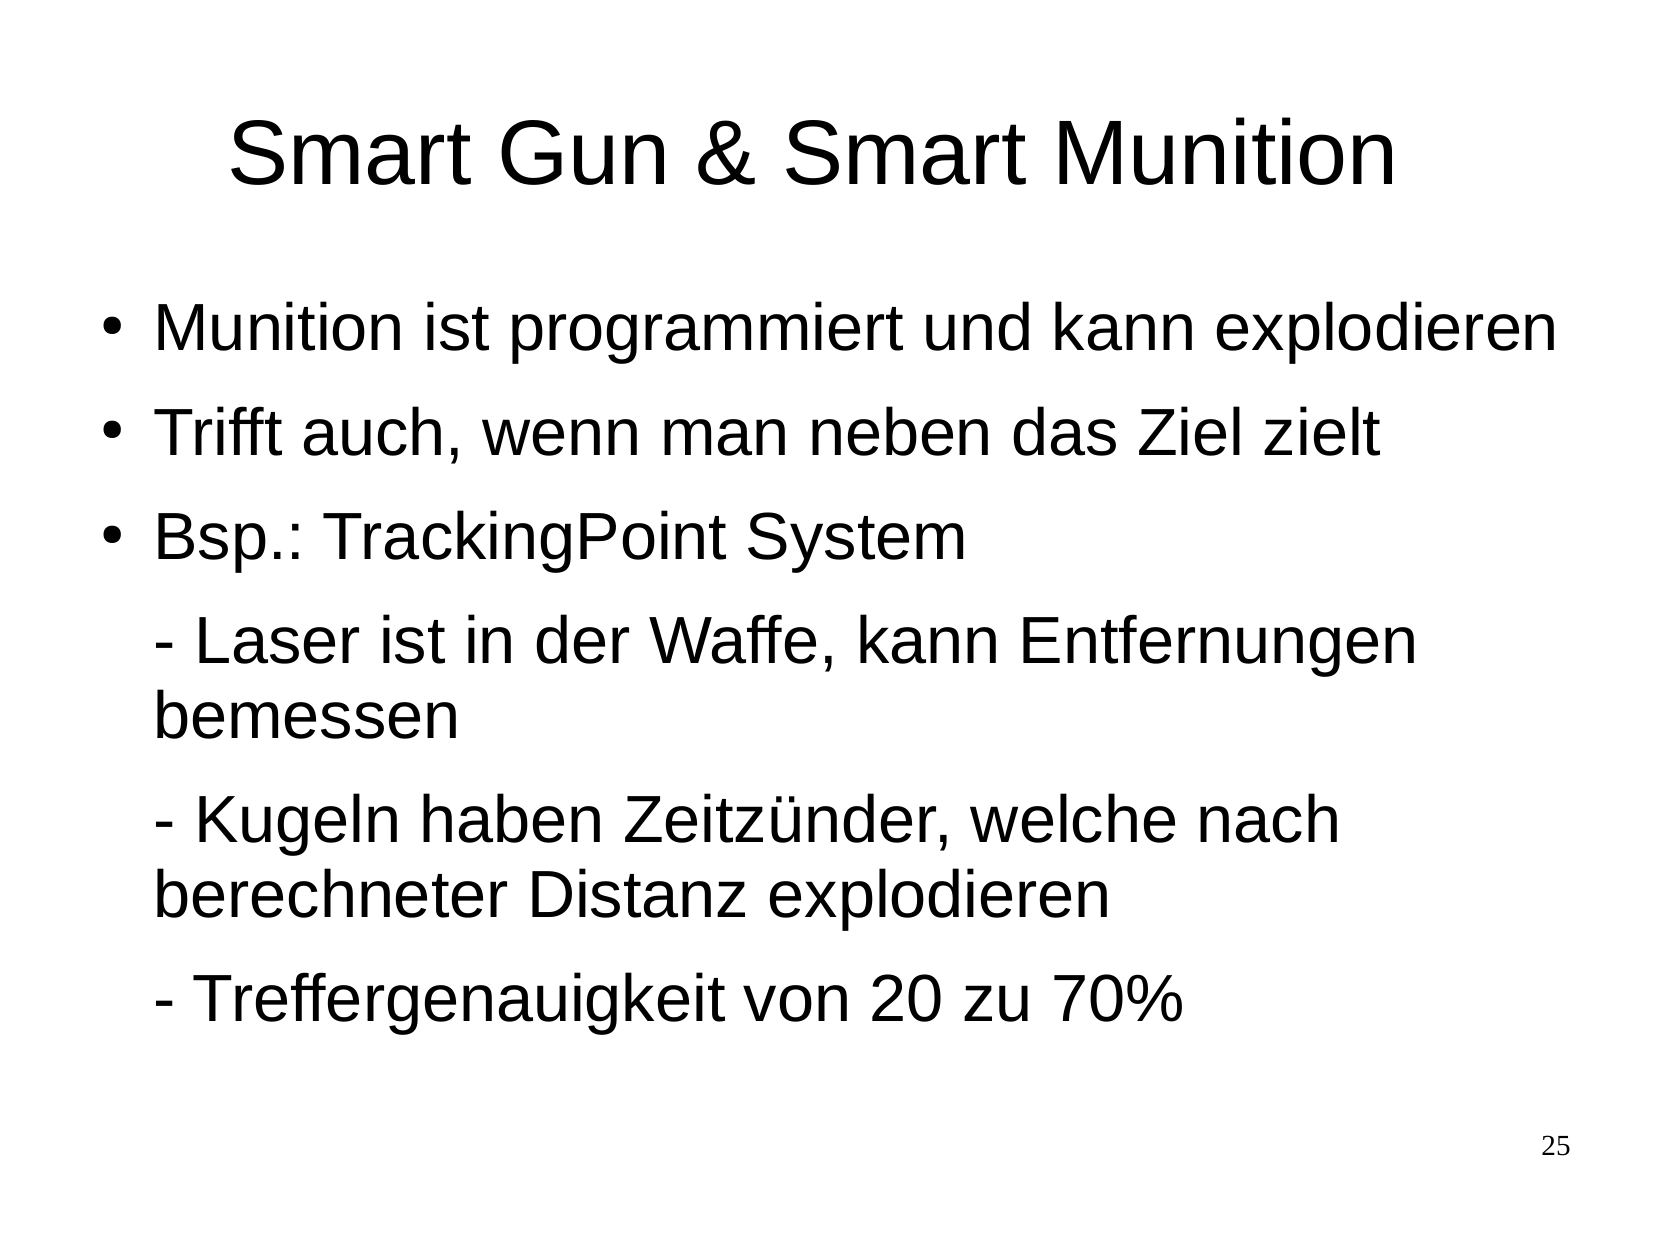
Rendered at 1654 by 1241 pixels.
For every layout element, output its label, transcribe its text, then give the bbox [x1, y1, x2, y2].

list Munition ist programmiert und kann explodieren Trifft auch, wenn man neben das Ziel zielt Bsp.: TrackingPoint System - Laser ist in der Waffe, kann Entfernungen bemessen - Kugeln haben Zeitzünder, welche nach berechneter Distanz explodieren - Treffergenauigkeit von 20 zu 70% [82, 290, 1571, 1109]
title Smart Gun & Smart Munition [82, 49, 1571, 257]
